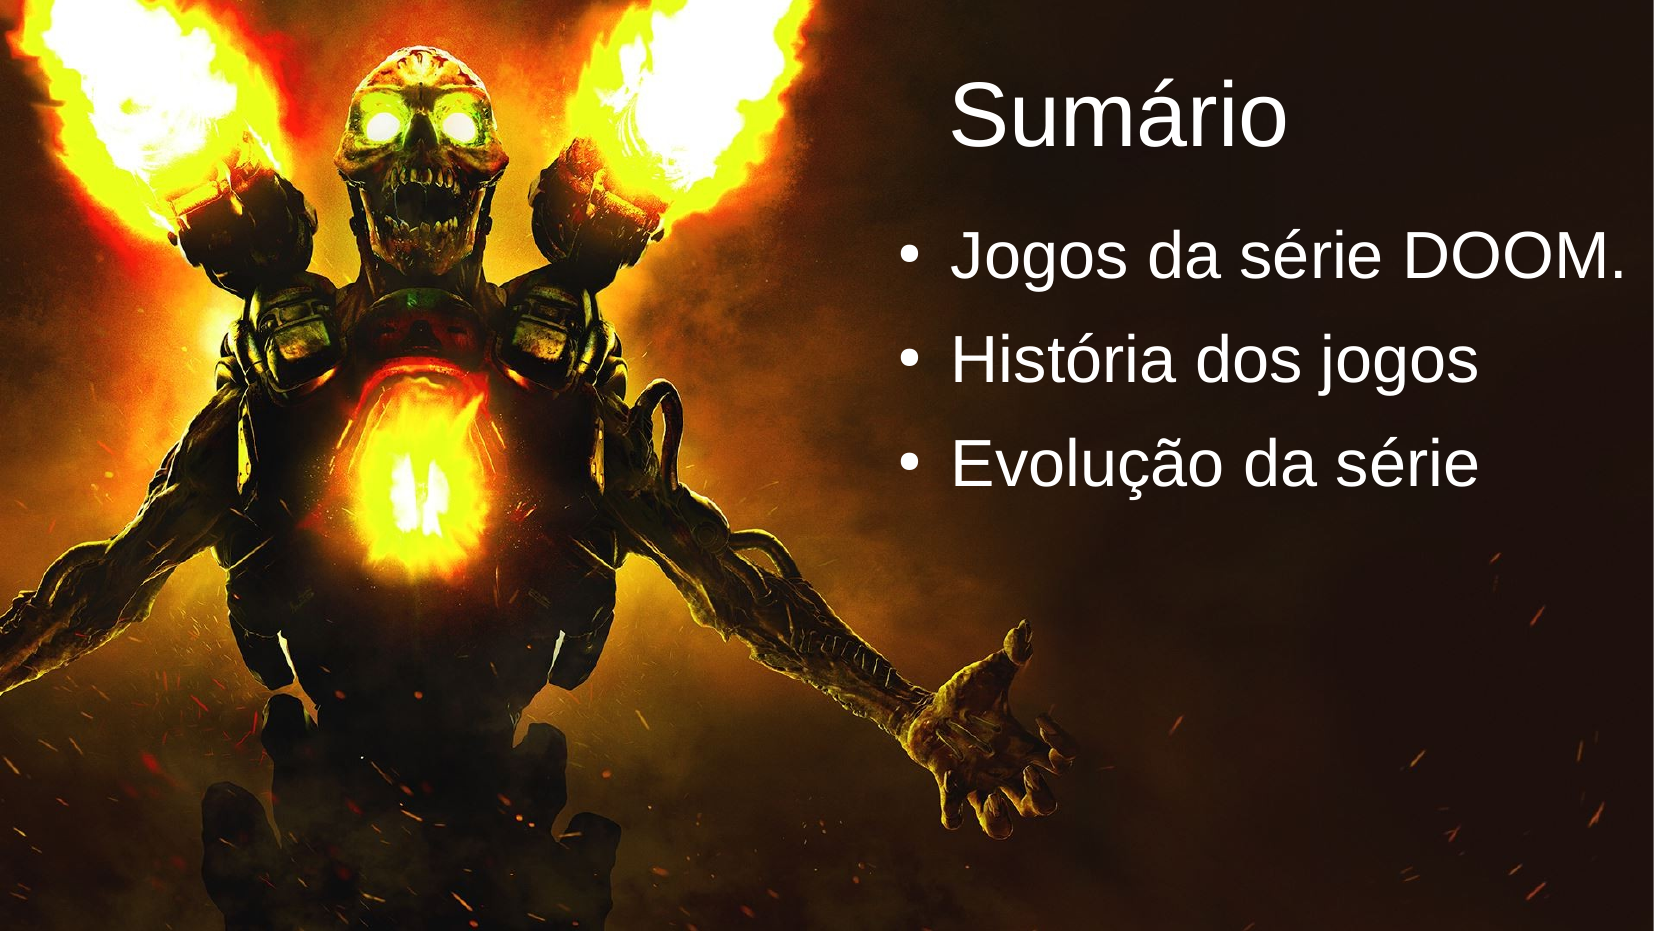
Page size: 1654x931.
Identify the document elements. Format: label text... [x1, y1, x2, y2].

title Sumário [584, 37, 1654, 193]
picture [0, 0, 1654, 931]
list Jogos da série DOOM. História dos jogos Evolução da série [879, 217, 1654, 758]
